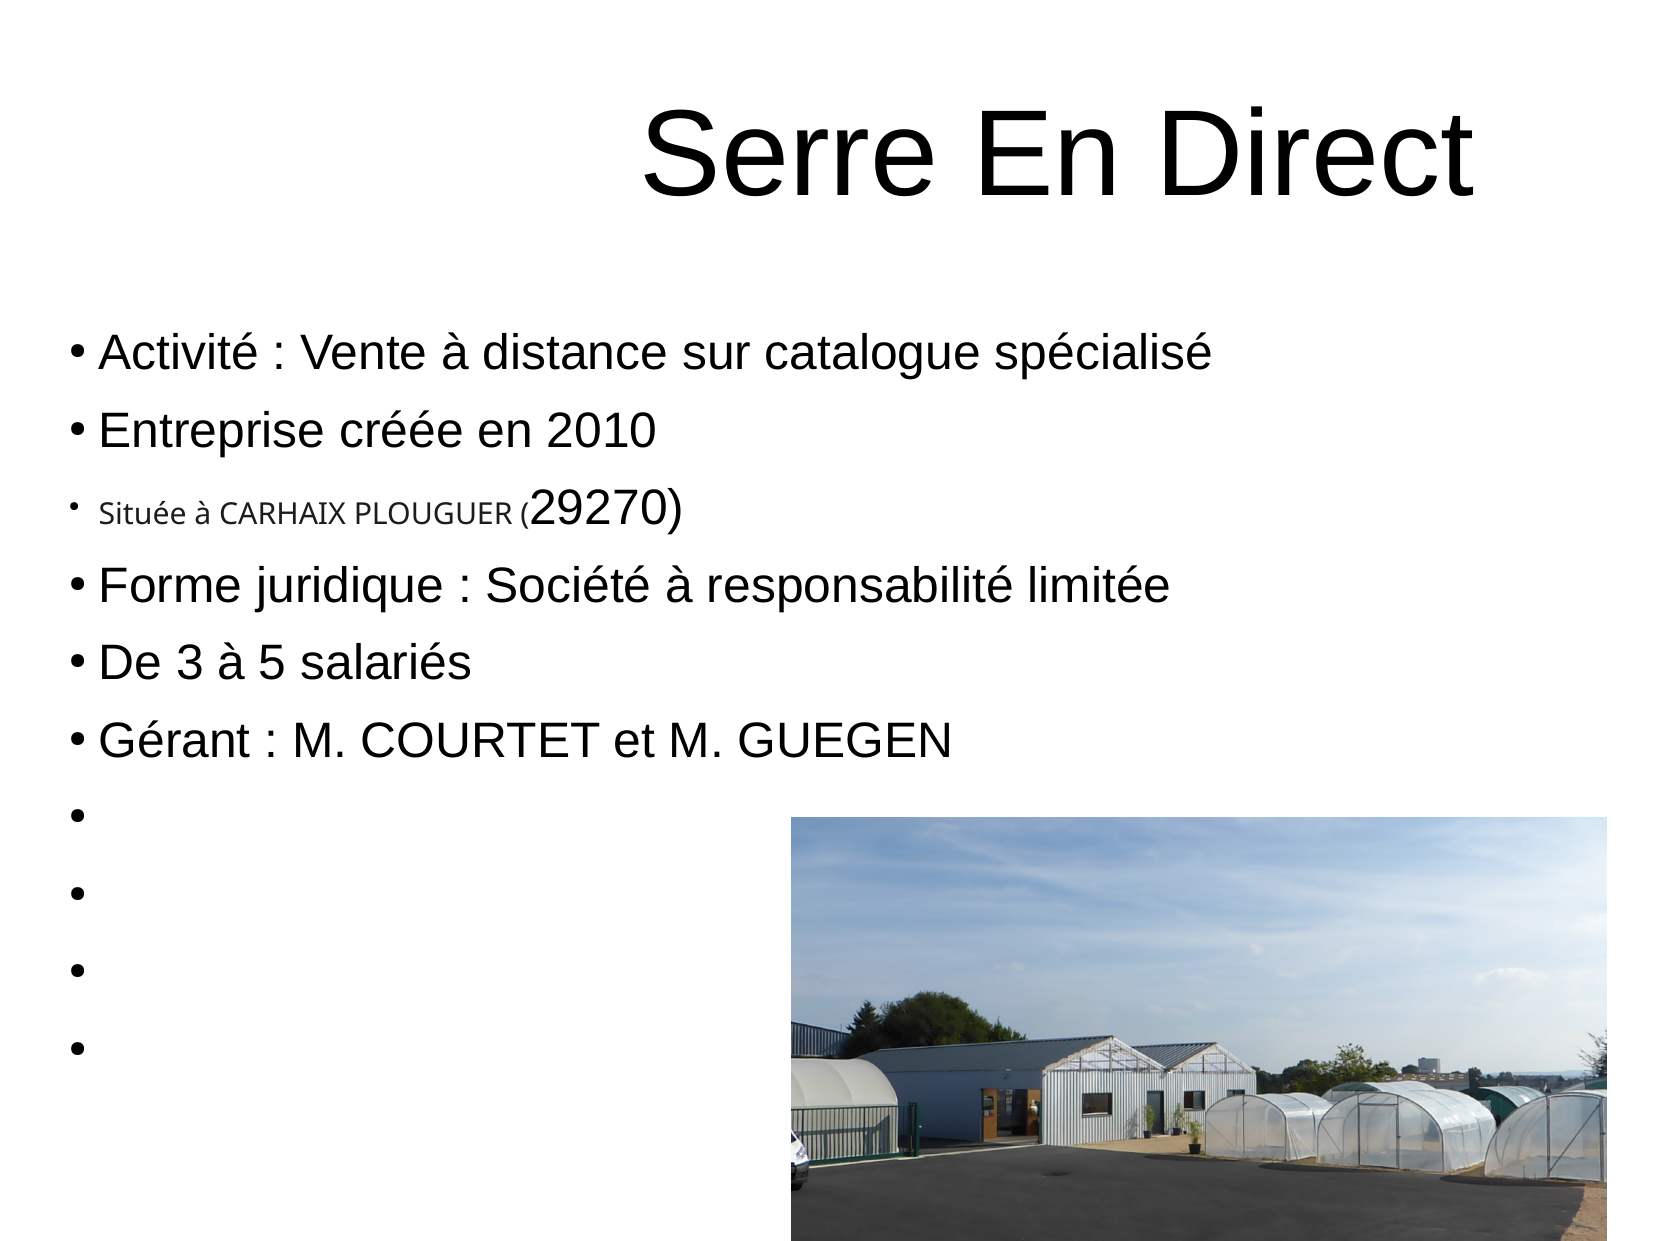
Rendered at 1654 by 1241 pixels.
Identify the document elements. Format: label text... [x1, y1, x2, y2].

picture [791, 817, 1607, 1241]
list Activité : Vente à distance sur catalogue spécialisé Entreprise créée en 2010 Située à CARHAIX PLOUGUER (29270) Forme juridique : Société à responsabilité limitée De 3 à 5 salariés Gérant : M. COURTET et M. GUEGEN [59, 324, 1565, 1093]
title L’entreprise - Serre En Direct [82, 49, 1571, 257]
